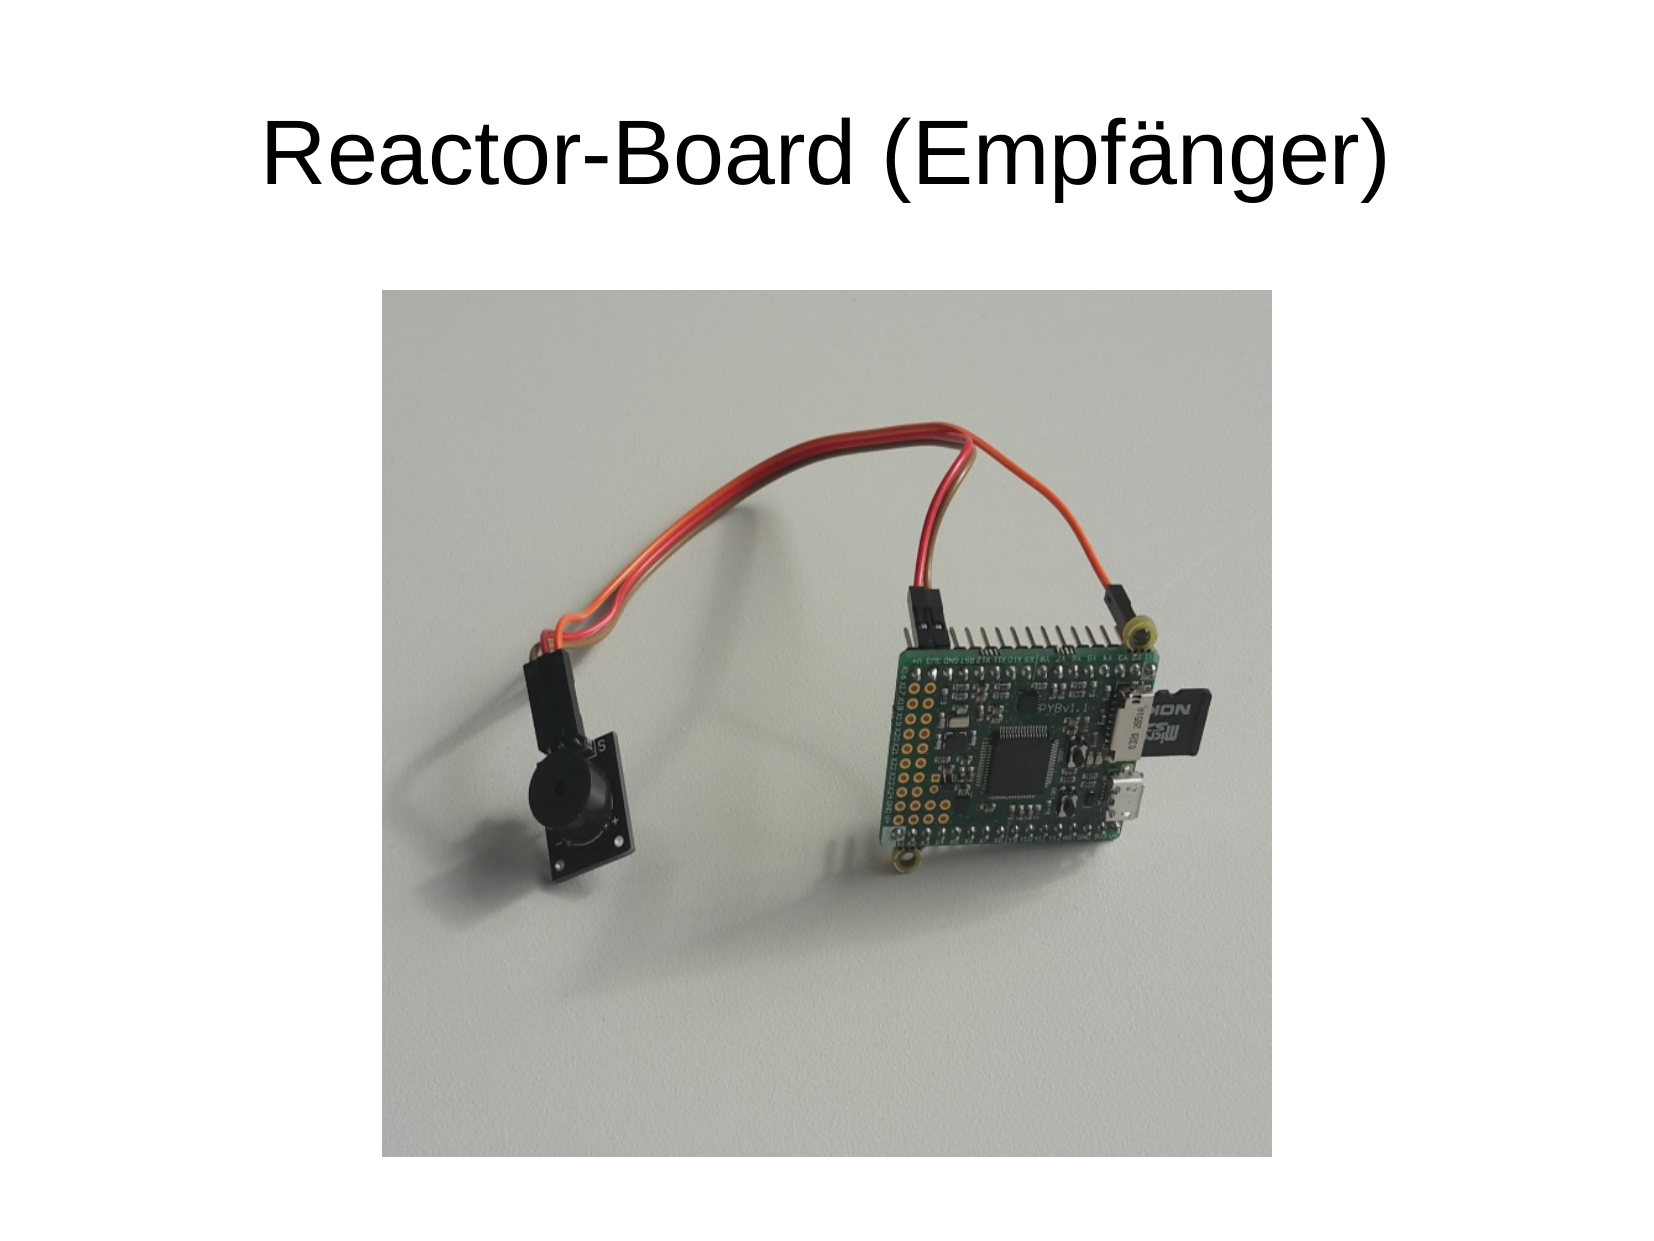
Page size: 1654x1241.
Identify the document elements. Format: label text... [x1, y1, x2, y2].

title Reactor-Board (Empfänger) [82, 49, 1571, 257]
picture [382, 290, 1272, 1157]
